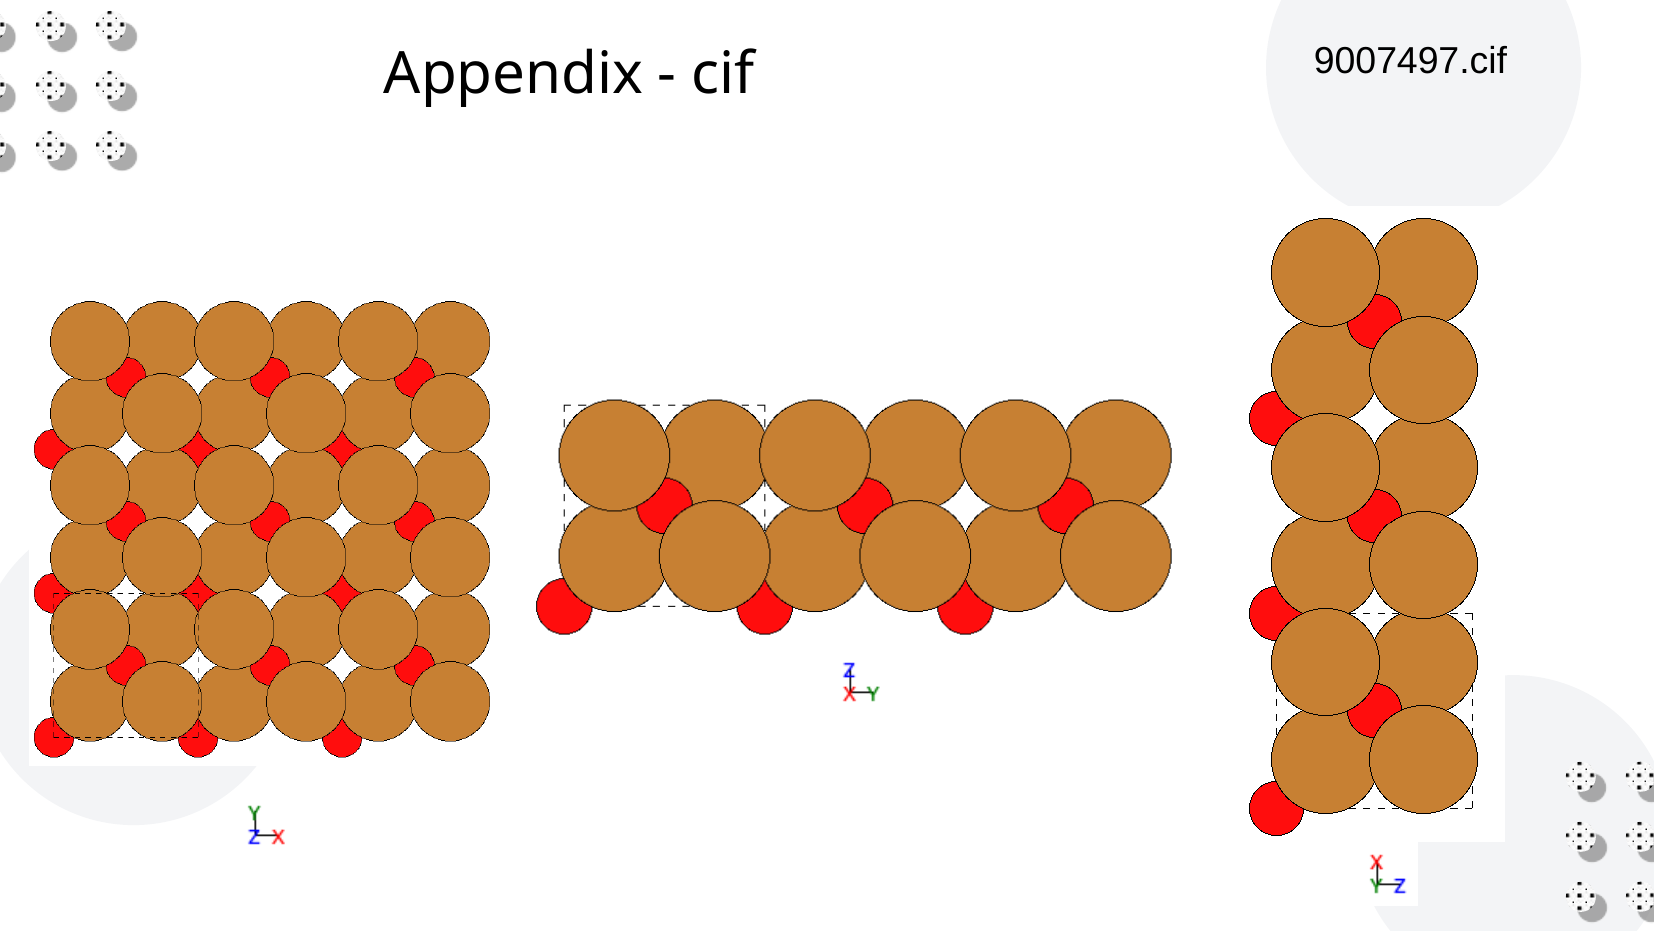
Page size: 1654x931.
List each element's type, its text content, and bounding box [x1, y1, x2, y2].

picture [1565, 821, 1596, 852]
picture [95, 10, 126, 41]
picture [1565, 761, 1596, 792]
text_box 9007497.cif [1299, 31, 1565, 89]
picture [29, 295, 509, 766]
picture [1625, 761, 1654, 792]
picture [1625, 881, 1654, 912]
picture [0, 74, 6, 99]
picture [531, 377, 1188, 714]
picture [231, 792, 296, 857]
picture [35, 70, 66, 102]
picture [35, 130, 67, 162]
picture [35, 11, 66, 42]
picture [1240, 206, 1505, 906]
picture [0, 133, 7, 159]
picture [1565, 881, 1596, 912]
picture [95, 130, 127, 162]
text_box Appendix - cif [164, 24, 975, 119]
picture [95, 70, 126, 101]
picture [1625, 821, 1654, 852]
picture [0, 14, 6, 39]
